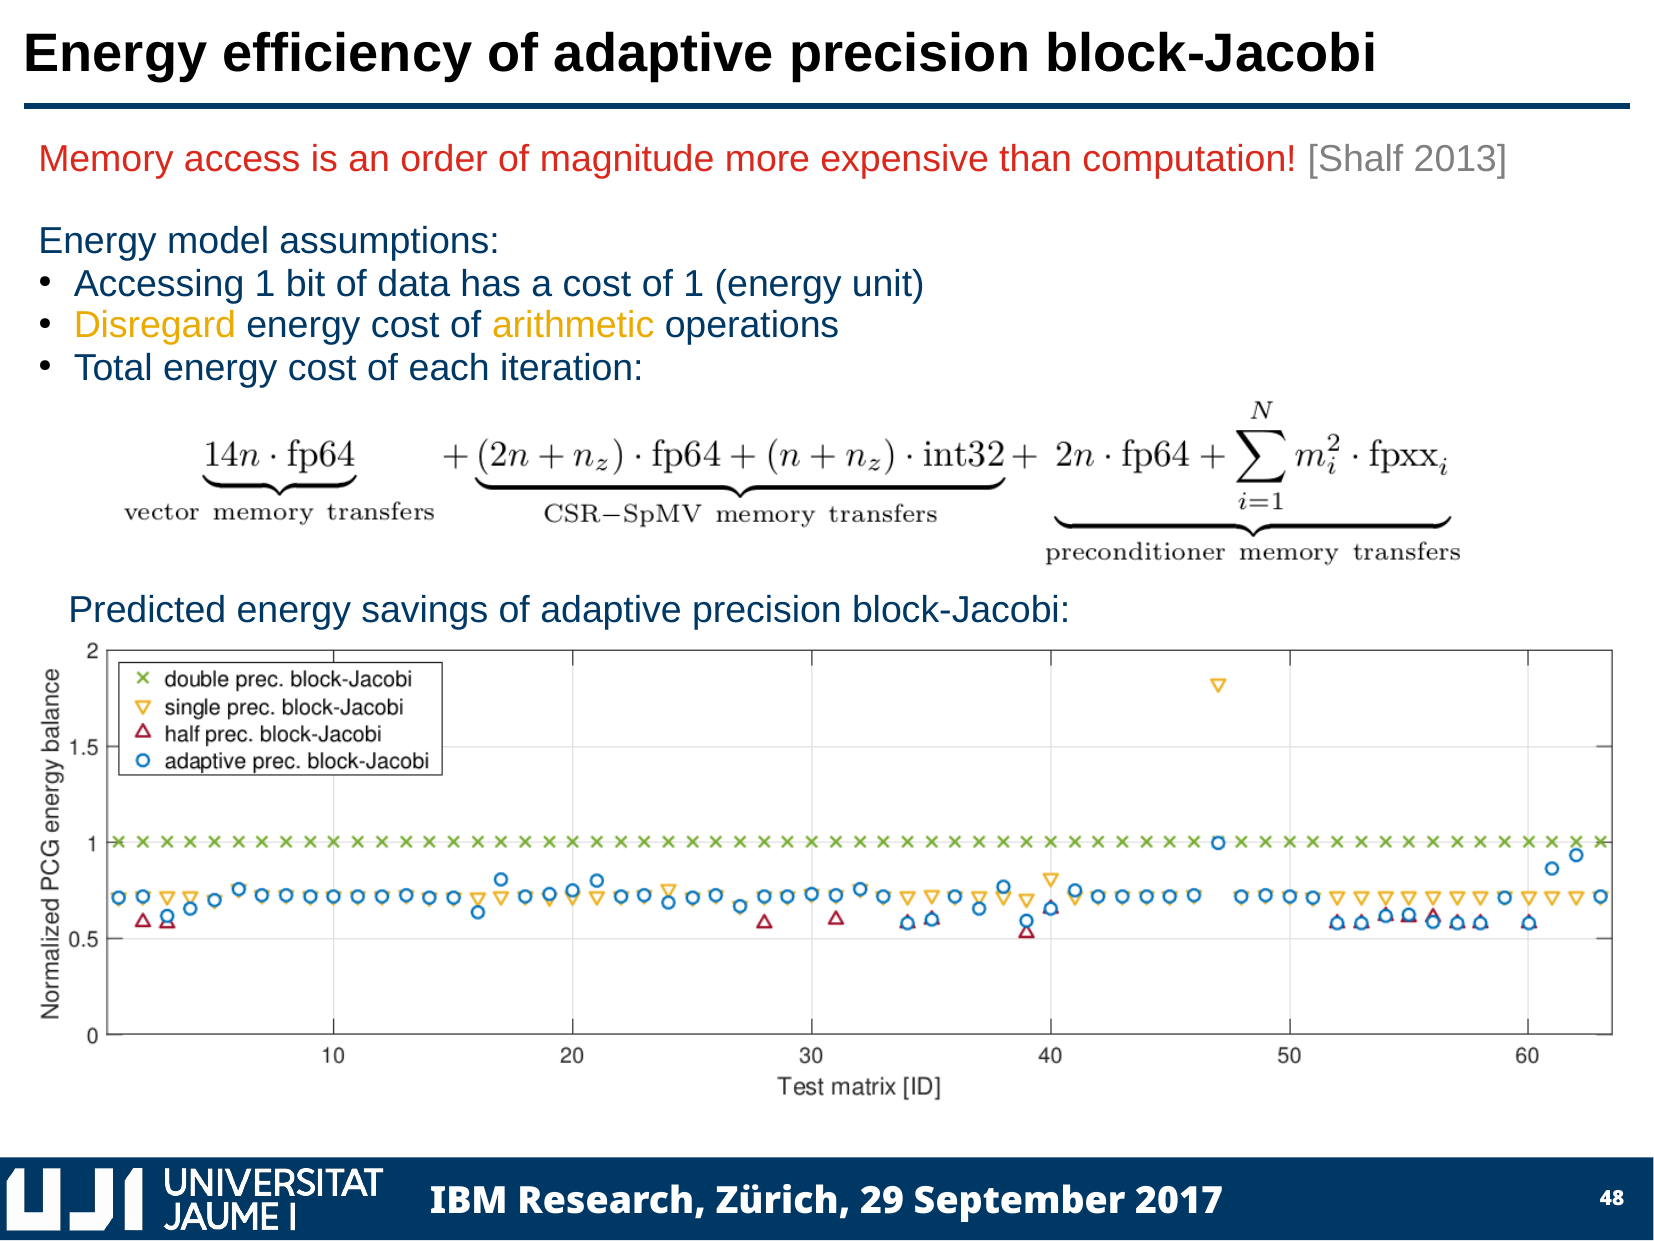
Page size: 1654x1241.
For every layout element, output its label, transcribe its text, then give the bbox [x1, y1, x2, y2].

text_box Predicted energy savings of adaptive precision block-Jacobi: [53, 581, 1086, 639]
picture [22, 618, 1630, 1113]
text_box Energy model assumptions: Accessing 1 bit of data has a cost of 1 (energy unit) Disregard energy cost of arithmetic operations Total energy cost of each iteration: [23, 212, 941, 396]
picture [70, 389, 1477, 578]
title Energy efficiency of adaptive precision block-Jacobi [23, 0, 1630, 107]
picture [0, 1158, 390, 1241]
text_box Memory access is an order of magnitude more expensive than computation! [Shalf 2013] [23, 129, 1595, 211]
